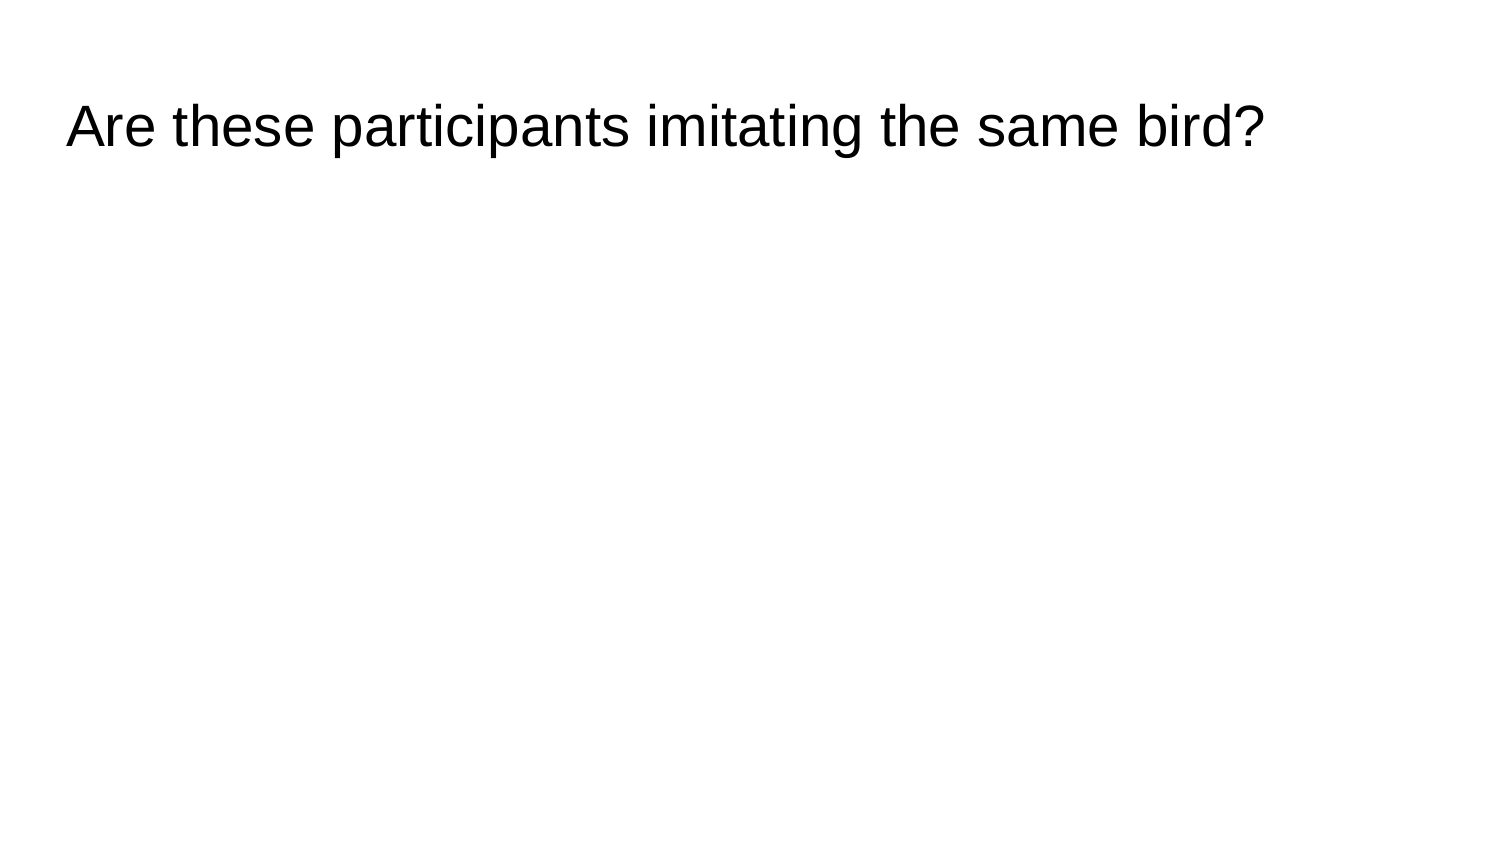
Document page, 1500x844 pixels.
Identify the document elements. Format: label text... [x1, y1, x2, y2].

title Are these participants imitating the same bird? [51, 72, 1449, 167]
